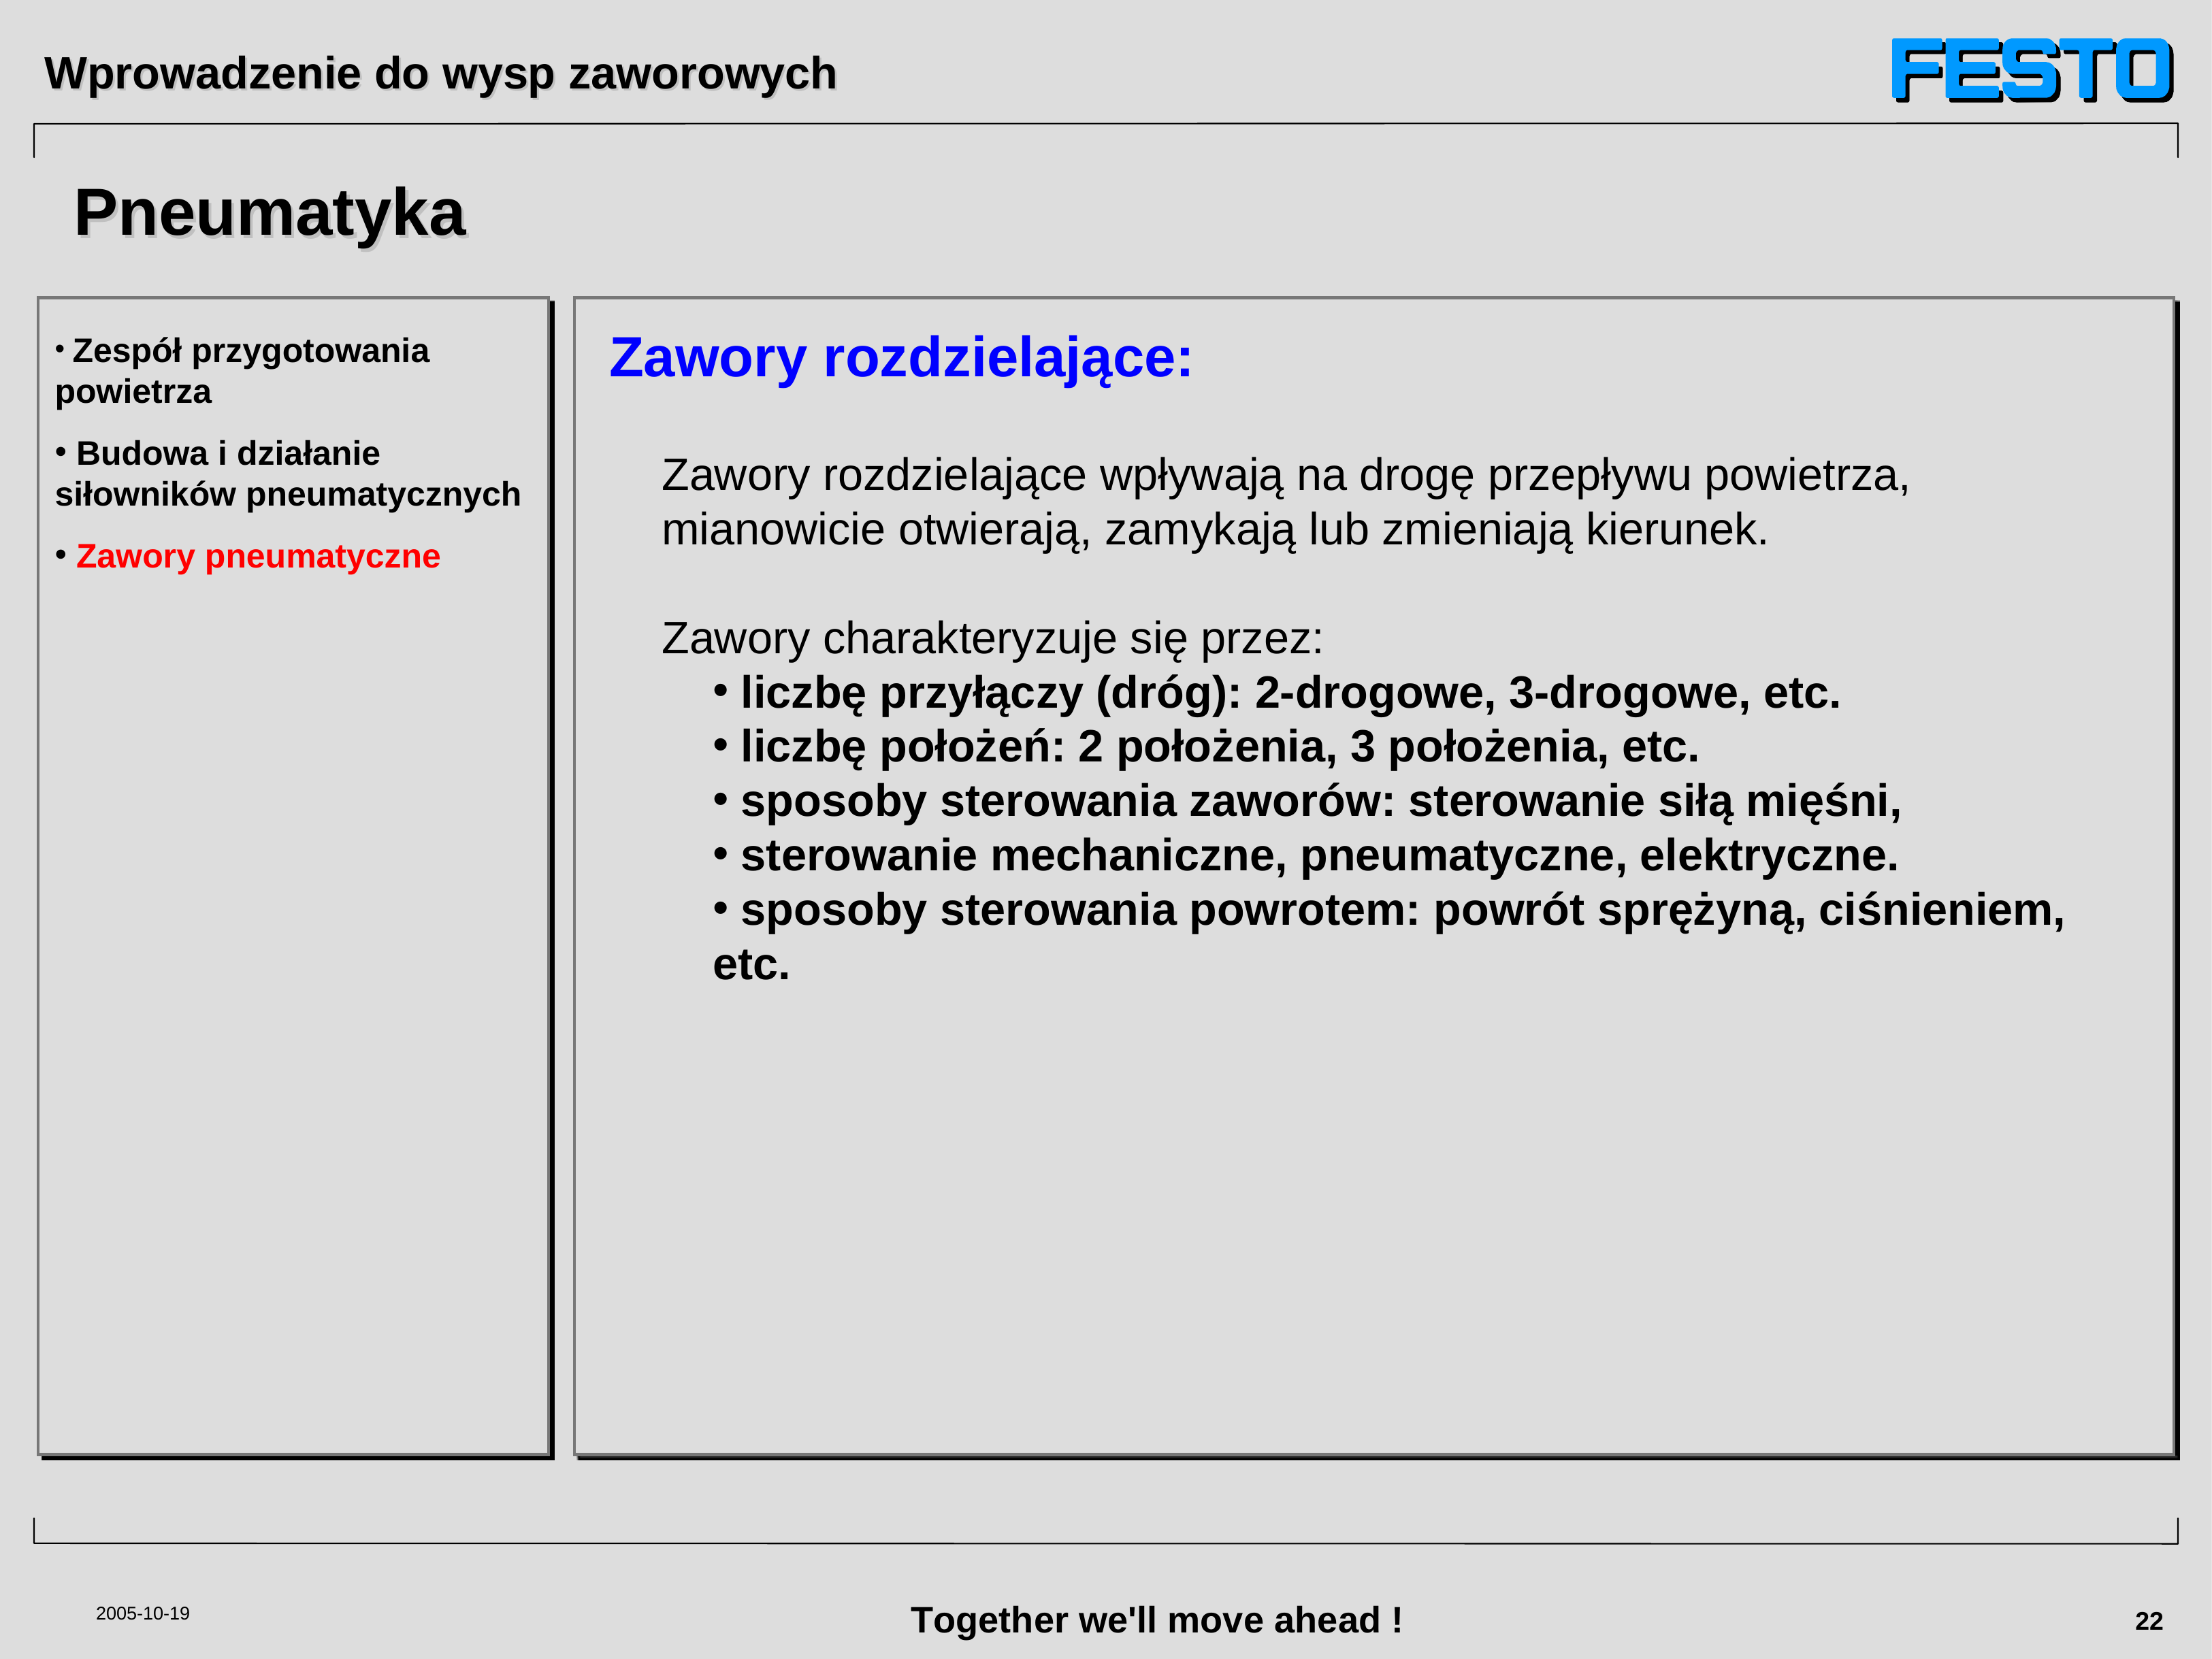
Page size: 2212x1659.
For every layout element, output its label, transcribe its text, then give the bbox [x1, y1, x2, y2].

text_box <number> [2057, 1592, 2186, 1648]
text_box Zawory rozdzielające: [599, 314, 1681, 394]
text_box 2005-10-19 [74, 1592, 387, 1633]
text_box Zawory rozdzielające wpływają na drogę przepływu powietrza, mianowicie otwierają, zamykają lub zmieniają kierunek. Zawory charakteryzuje się przez: liczbę przyłączy (dróg): 2-drogowe, 3-drogowe, etc. liczbę położeń: 2 położenia, 3 położenia, etc. sposoby sterowania zaworów: sterowanie siłą mięśni, sterowanie mechaniczne, pneumatyczne, elektryczne. sposoby sterowania powrotem: powrót sprężyną, ciśnieniem, etc. [651, 439, 2128, 1103]
title Pneumatyka [51, 142, 1895, 260]
text_box Together we'll move ahead ! [807, 1592, 1508, 1644]
text_box Zespół przygotowania powietrza Budowa i działanie siłowników pneumatycznych Zawory pneumatyczne [44, 323, 536, 642]
